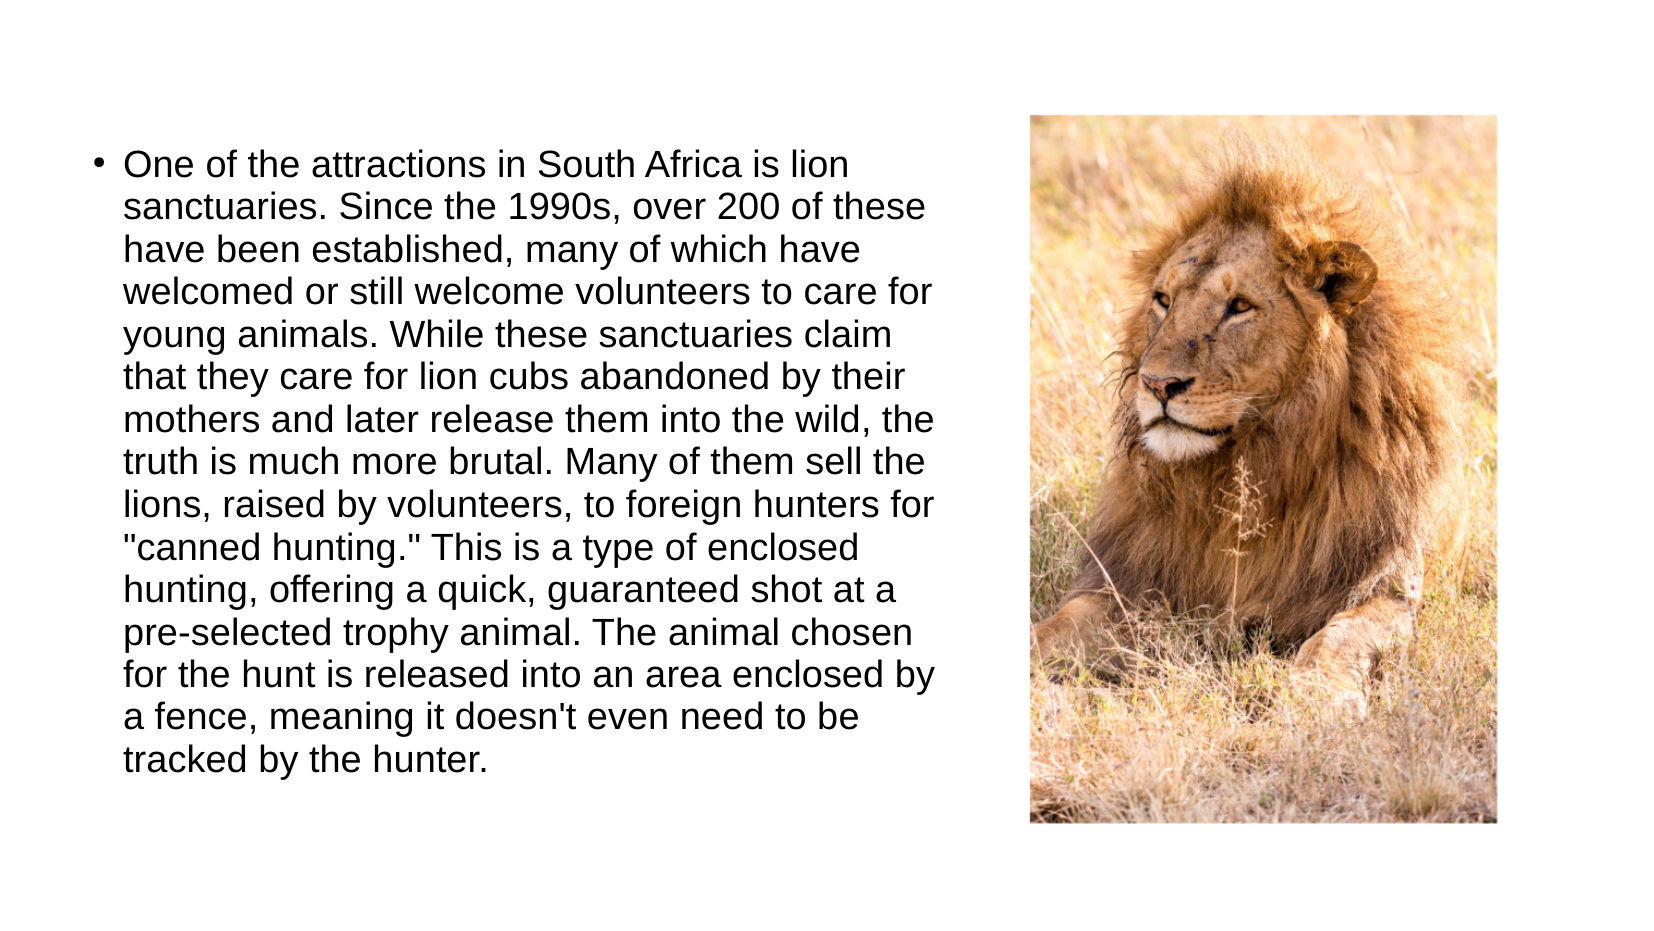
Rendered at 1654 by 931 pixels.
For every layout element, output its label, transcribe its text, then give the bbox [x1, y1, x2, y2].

list One of the attractions in South Africa is lion sanctuaries. Since the 1990s, over 200 of these have been established, many of which have welcomed or still welcome volunteers to care for young animals. While these sanctuaries claim that they care for lion cubs abandoned by their mothers and later release them into the wild, the truth is much more brutal. Many of them sell the lions, raised by volunteers, to foreign hunters for "canned hunting." This is a type of enclosed hunting, offering a quick, guaranteed shot at a pre-selected trophy animal. The animal chosen for the hunt is released into an area enclosed by a fence, meaning it doesn't even need to be tracked by the hunter. [82, 142, 938, 788]
picture [1028, 112, 1501, 825]
